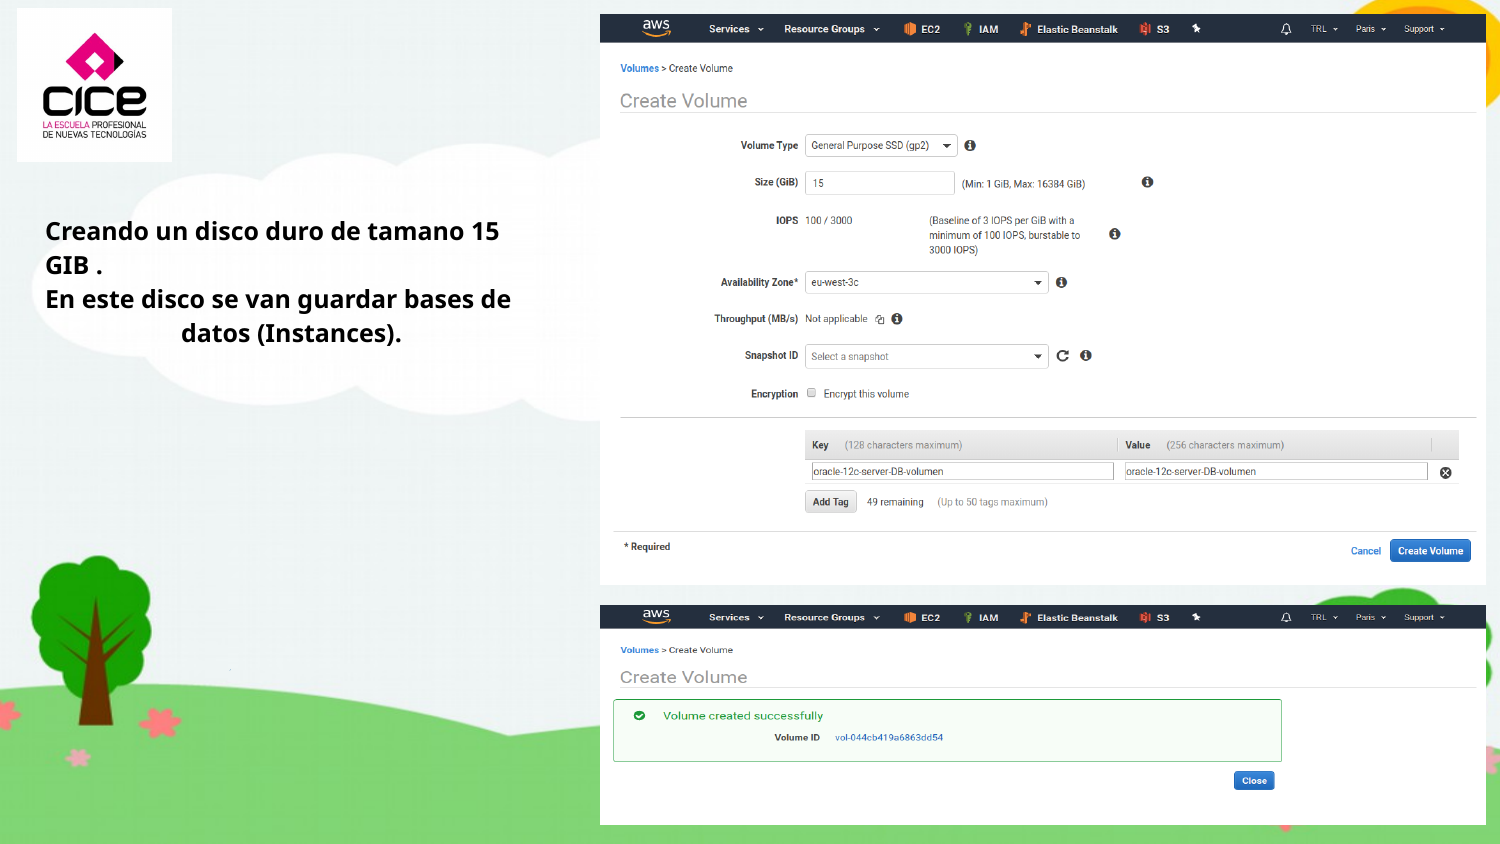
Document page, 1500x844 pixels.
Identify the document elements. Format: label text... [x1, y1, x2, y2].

picture [0, 0, 1500, 844]
title Creando un disco duro de tamano 15 GIB . En este disco se van guardar bases de datos (Instances). [45, 240, 541, 323]
